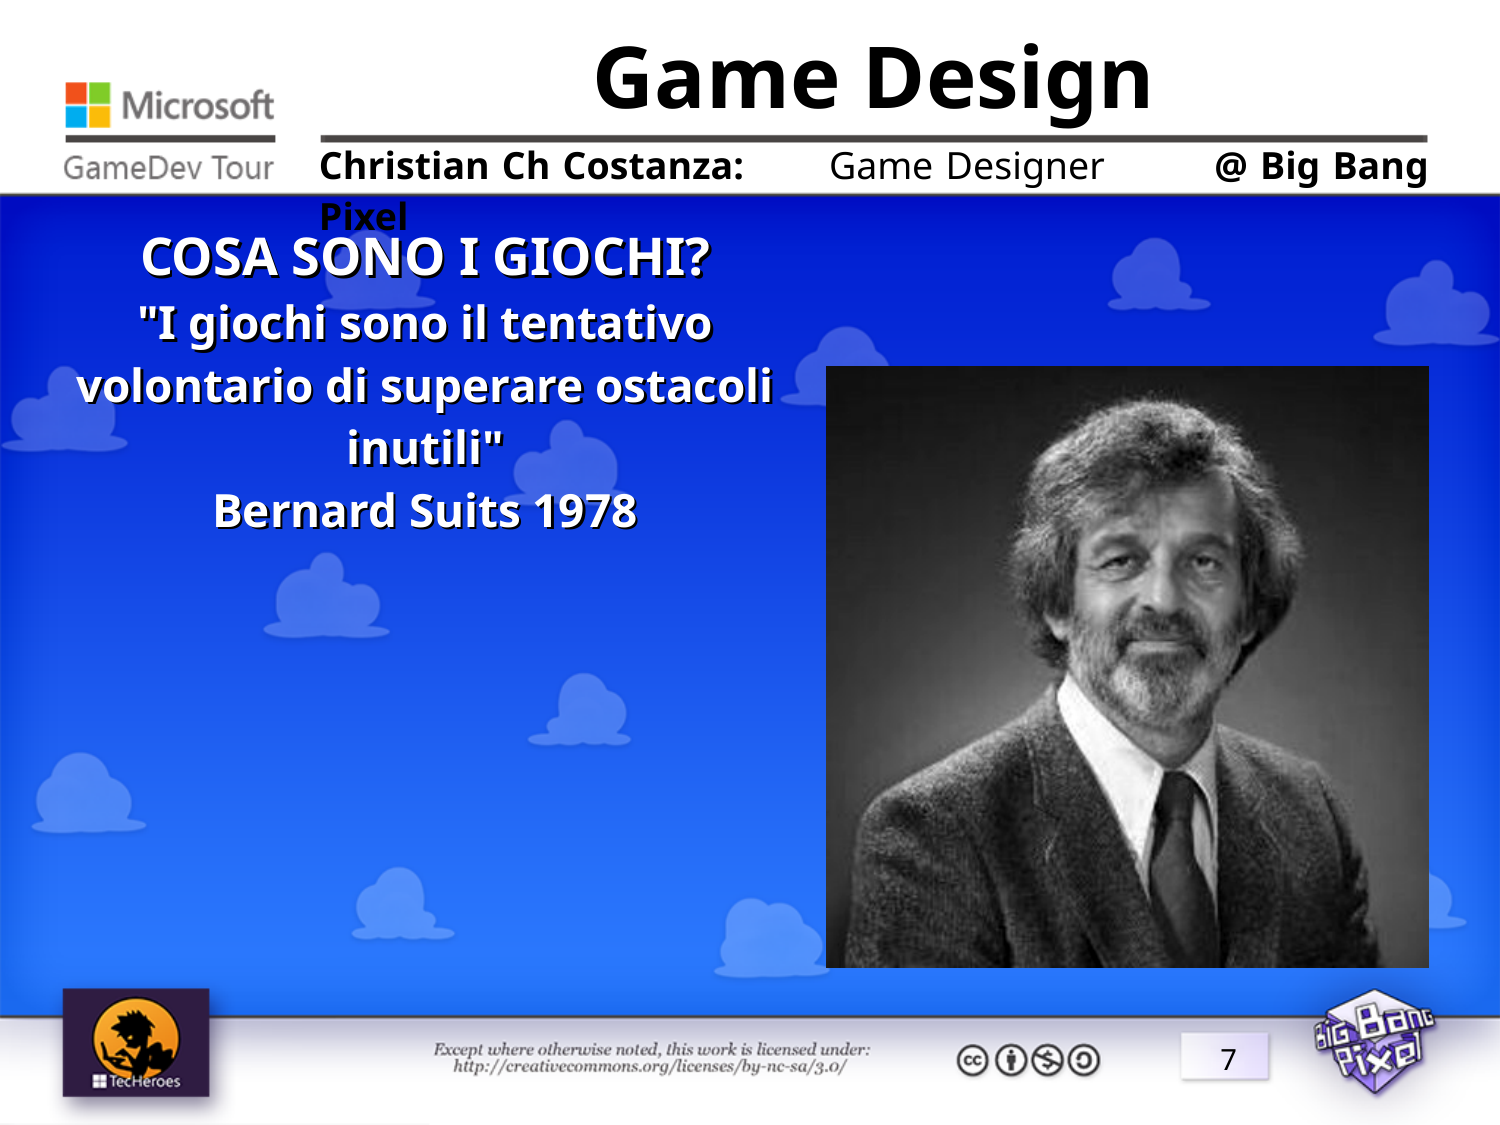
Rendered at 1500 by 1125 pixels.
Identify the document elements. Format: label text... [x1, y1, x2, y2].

text_box COSA SONO I GIOCHI? "I giochi sono il tentativo volontario di superare ostacoli inutili" Bernard Suits 1978 [0, 212, 851, 985]
text_box Game Design [318, 9, 1430, 142]
text_box Christian Ch Costanza: Game Designer @ Big Bang Pixel [318, 142, 1430, 257]
picture [0, 0, 1500, 1125]
text_box <numero> [1110, 1033, 1252, 1117]
